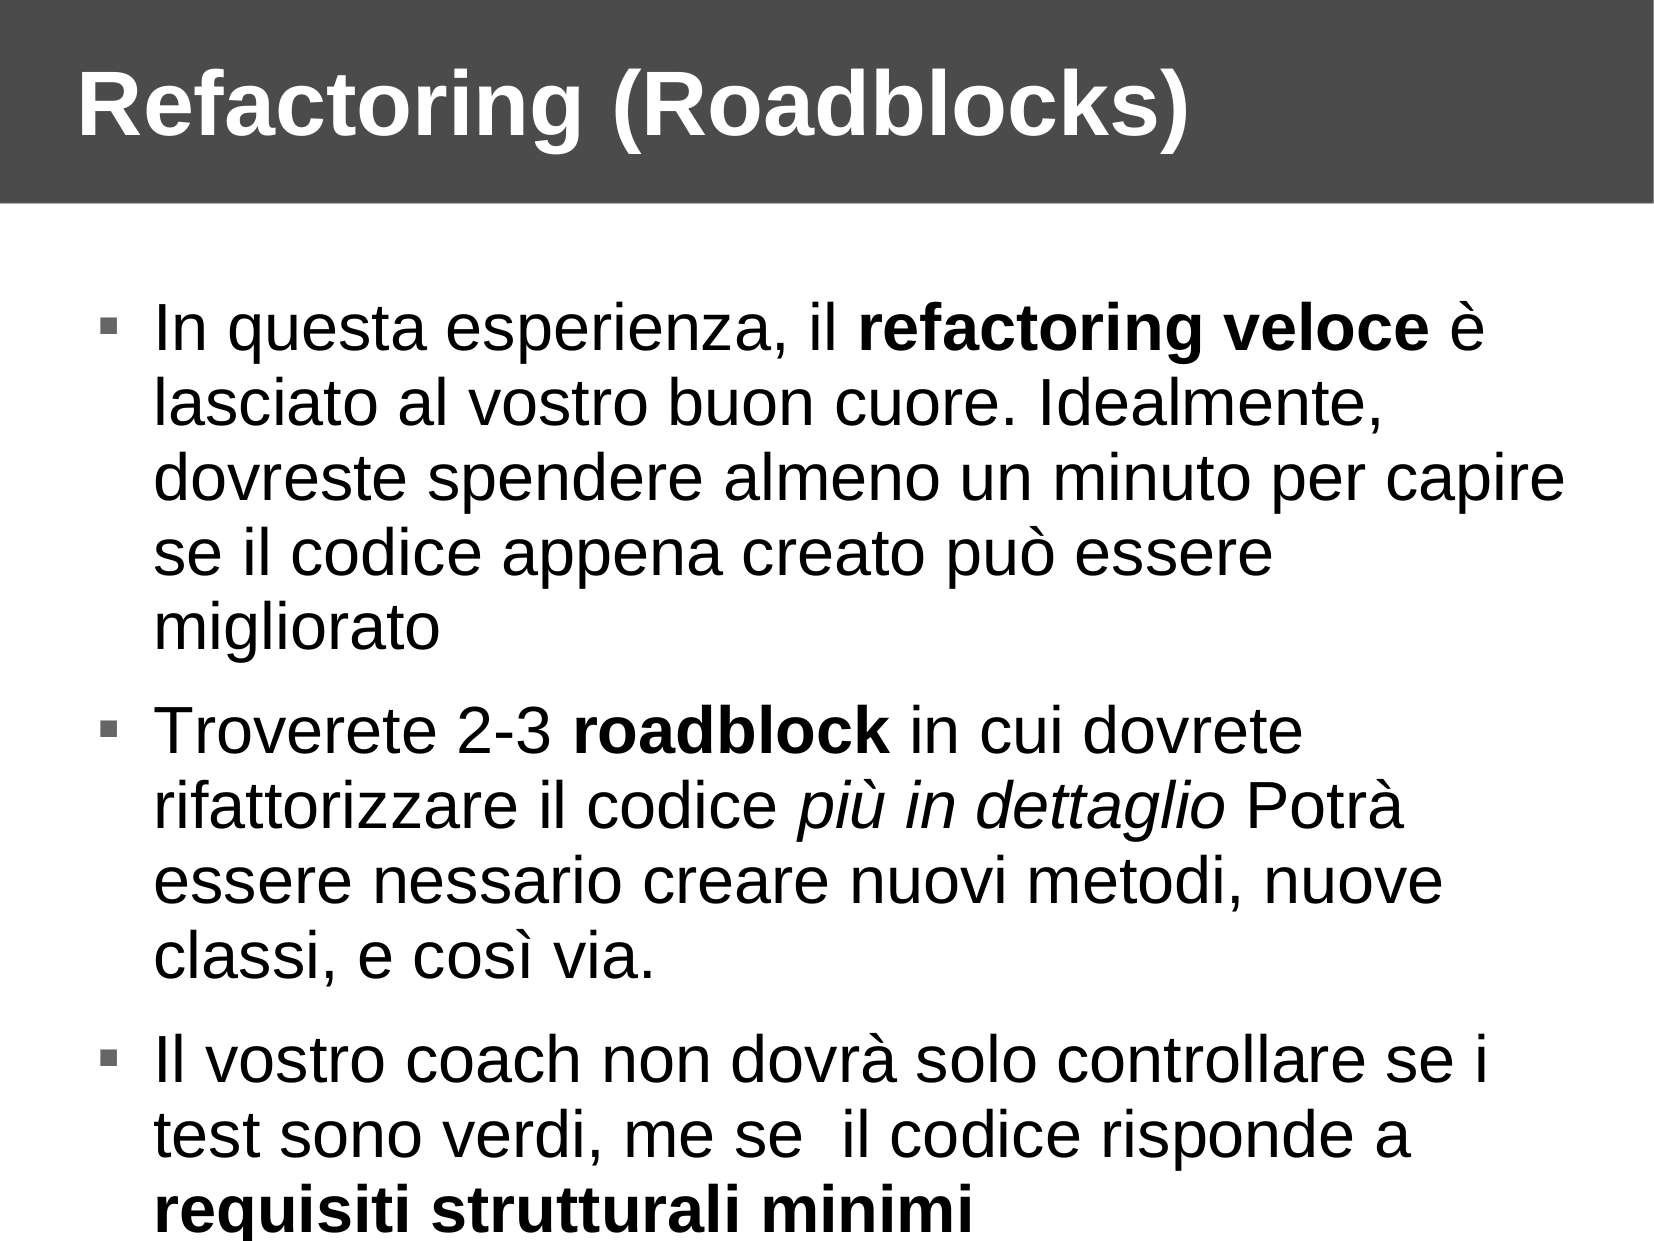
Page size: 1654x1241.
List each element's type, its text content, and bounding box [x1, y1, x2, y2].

list In questa esperienza, il refactoring veloce è lasciato al vostro buon cuore. Idealmente, dovreste spendere almeno un minuto per capire se il codice appena creato può essere migliorato Troverete 2-3 roadblock in cui dovrete rifattorizzare il codice più in dettaglio Potrà essere nessario creare nuovi metodi, nuove classi, e così via. Il vostro coach non dovrà solo controllare se i test sono verdi, me se il codice risponde a requisiti strutturali minimi [82, 290, 1571, 1241]
picture [0, 0, 1654, 1241]
title Refactoring (Roadblocks) [76, 0, 1565, 208]
